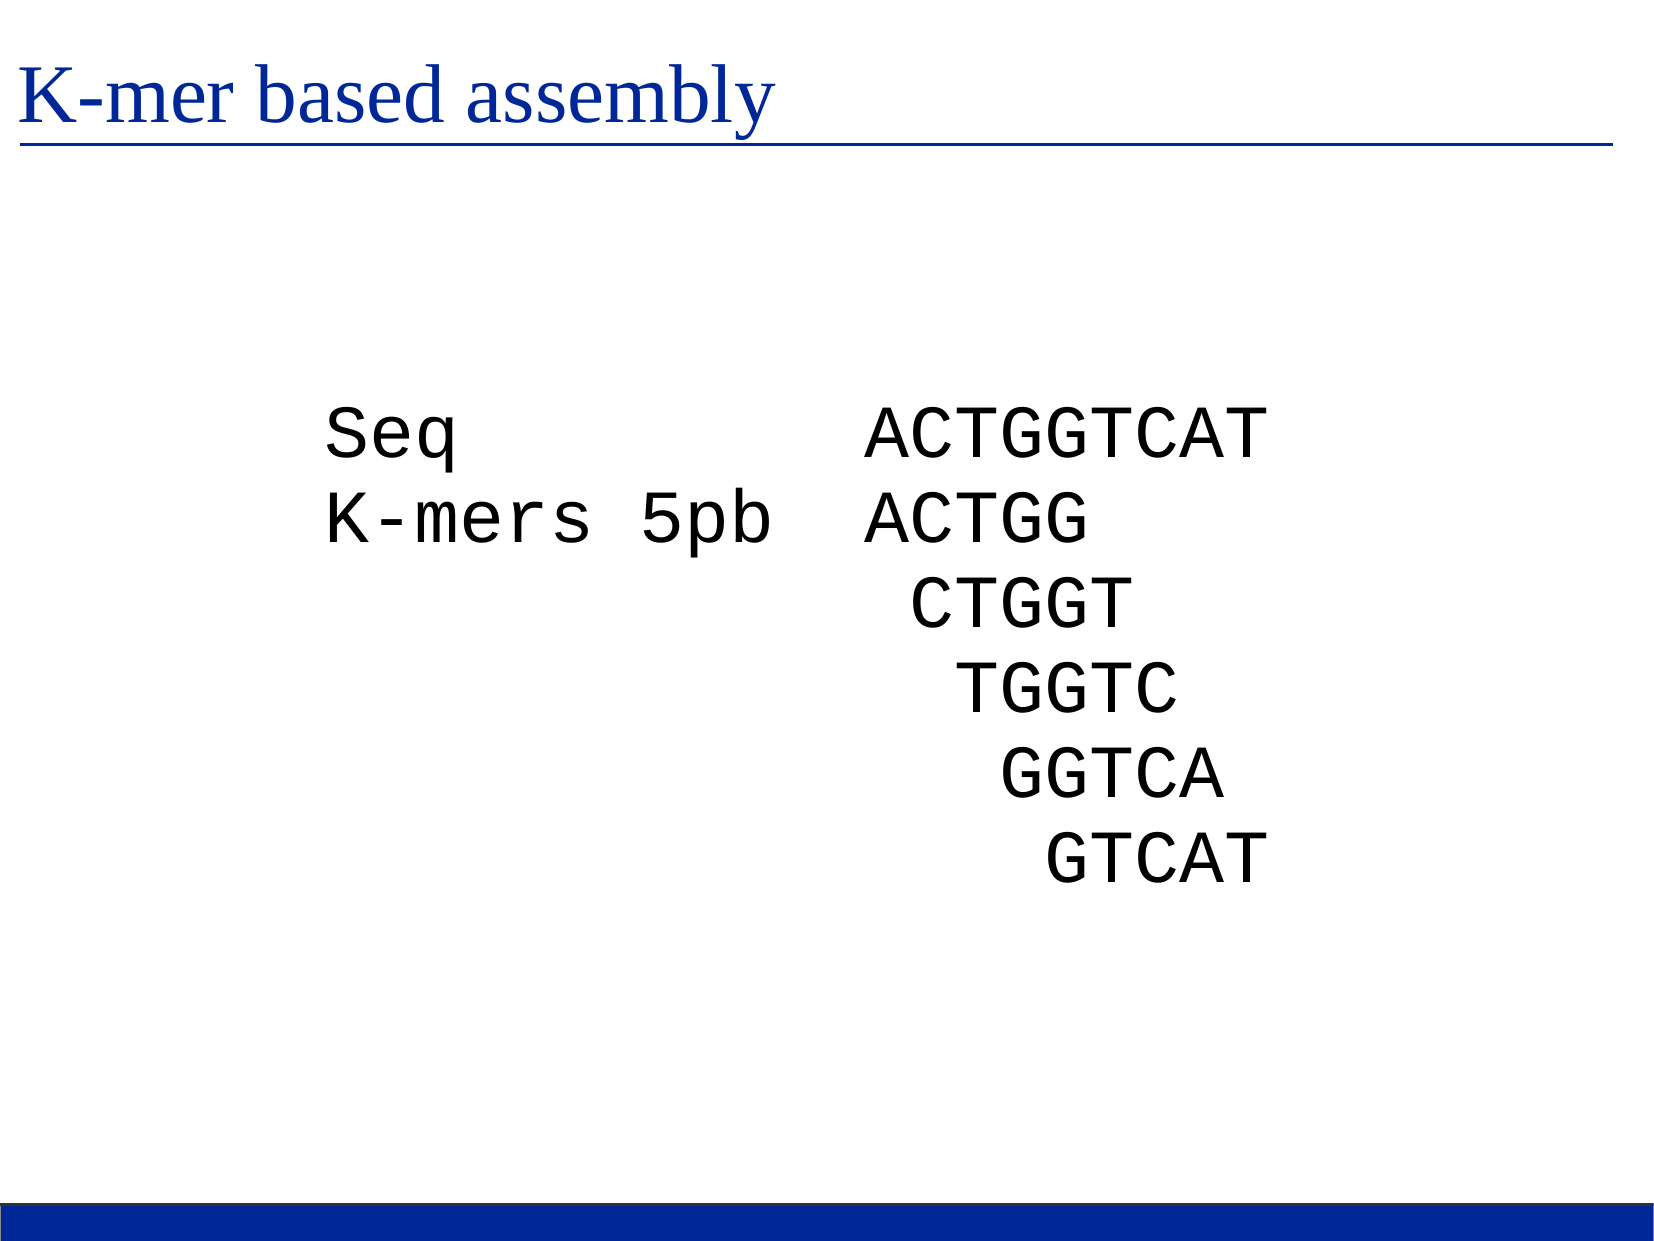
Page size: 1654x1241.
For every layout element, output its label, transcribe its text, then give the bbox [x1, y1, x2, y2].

text_box Seq ACTGGTCAT K-mers 5pb ACTGG CTGGT TGGTC GGTCA GTCAT [310, 388, 1285, 913]
title K-mer based assembly [17, 0, 1589, 198]
